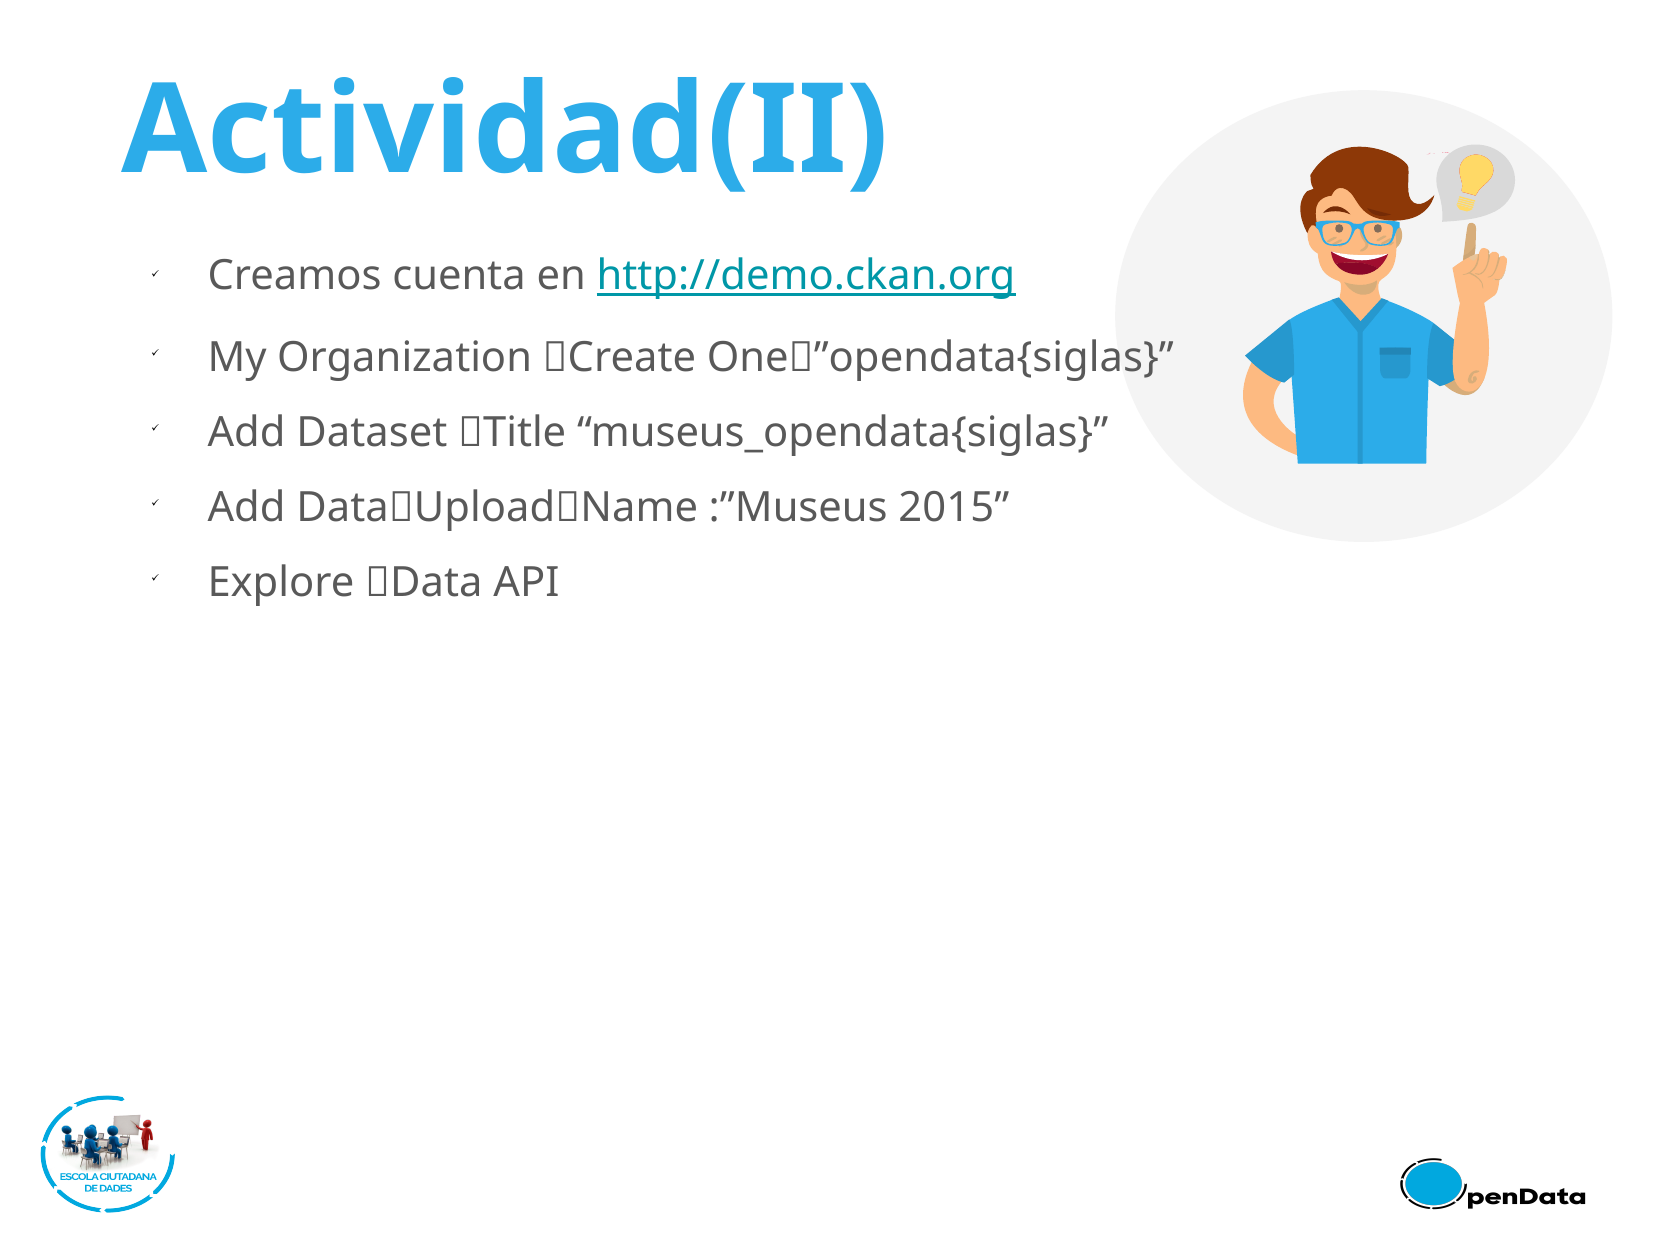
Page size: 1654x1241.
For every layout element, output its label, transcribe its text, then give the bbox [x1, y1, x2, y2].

text_box Actividad(II) [0, 32, 1012, 227]
picture [1395, 1154, 1600, 1216]
picture [17, 1075, 198, 1233]
text_box Creamos cuenta en http://demo.ckan.org My Organization Create One”opendata{siglas}” Add Dataset Title “museus_opendata{siglas}” Add DataUploadName :”Museus 2015” Explore Data API [136, 204, 1231, 1144]
text_box [1147, 90, 1613, 542]
